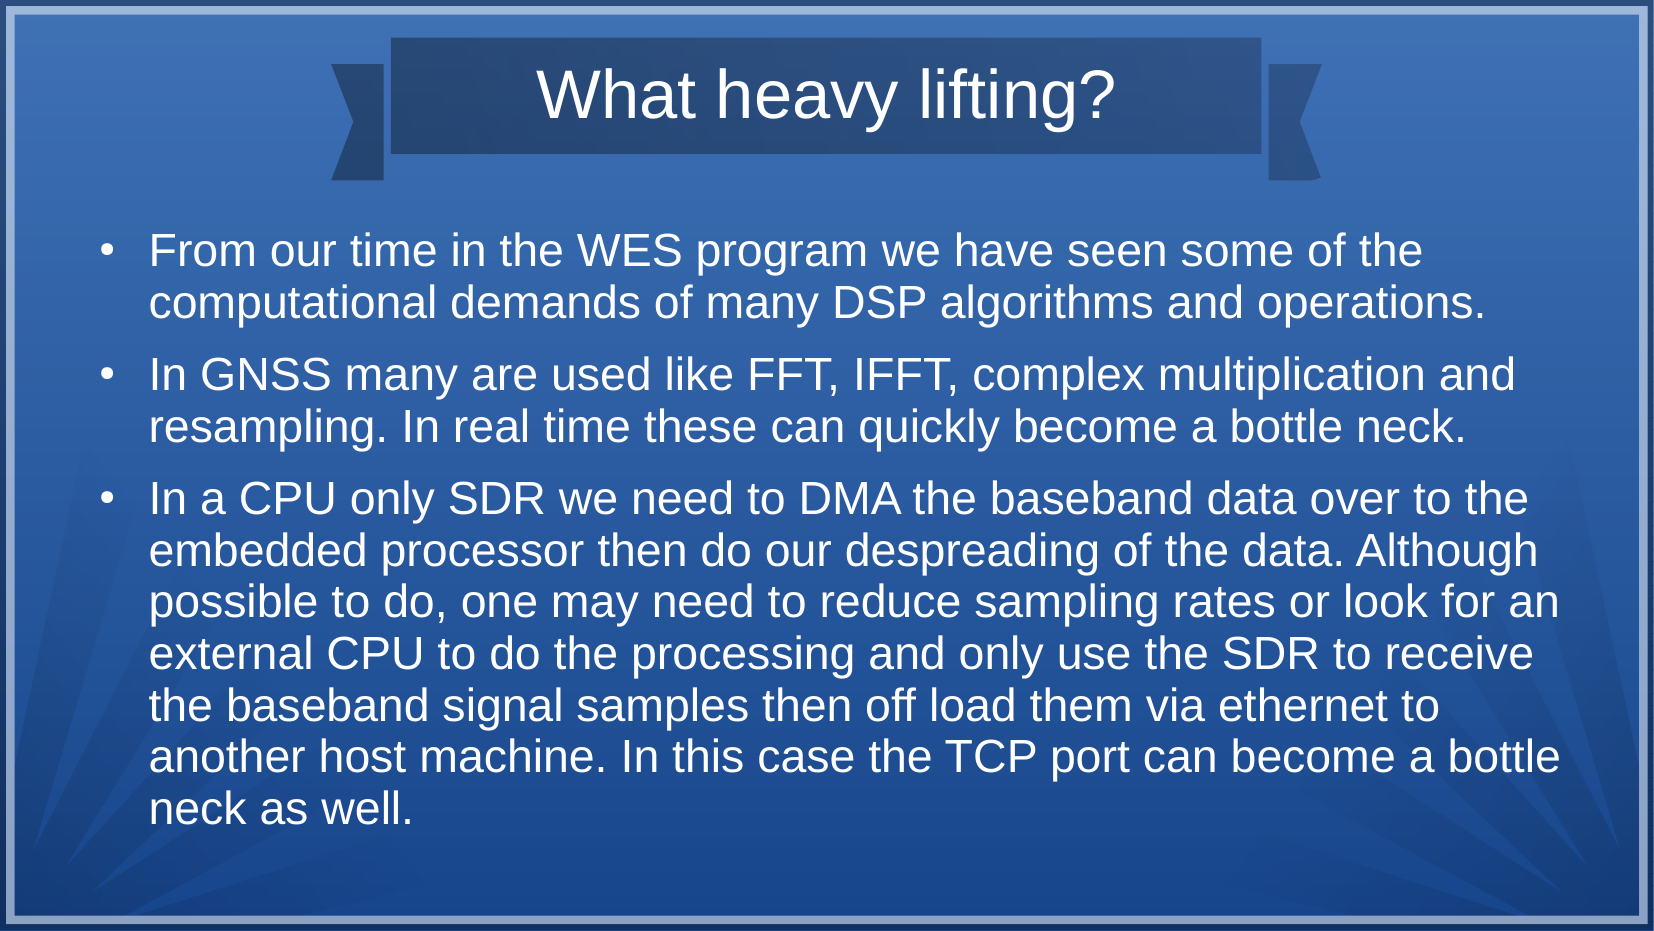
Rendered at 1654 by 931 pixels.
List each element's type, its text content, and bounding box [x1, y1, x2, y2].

list From our time in the WES program we have seen some of the computational demands of many DSP algorithms and operations. In GNSS many are used like FFT, IFFT, complex multiplication and resampling. In real time these can quickly become a bottle neck. In a CPU only SDR we need to DMA the baseband data over to the embedded processor then do our despreading of the data. Although possible to do, one may need to reduce sampling rates or look for an external CPU to do the processing and only use the SDR to receive the baseband signal samples then off load them via ethernet to another host machine. In this case the TCP port can become a bottle neck as well. [82, 224, 1571, 848]
title What heavy lifting? [389, 35, 1264, 154]
